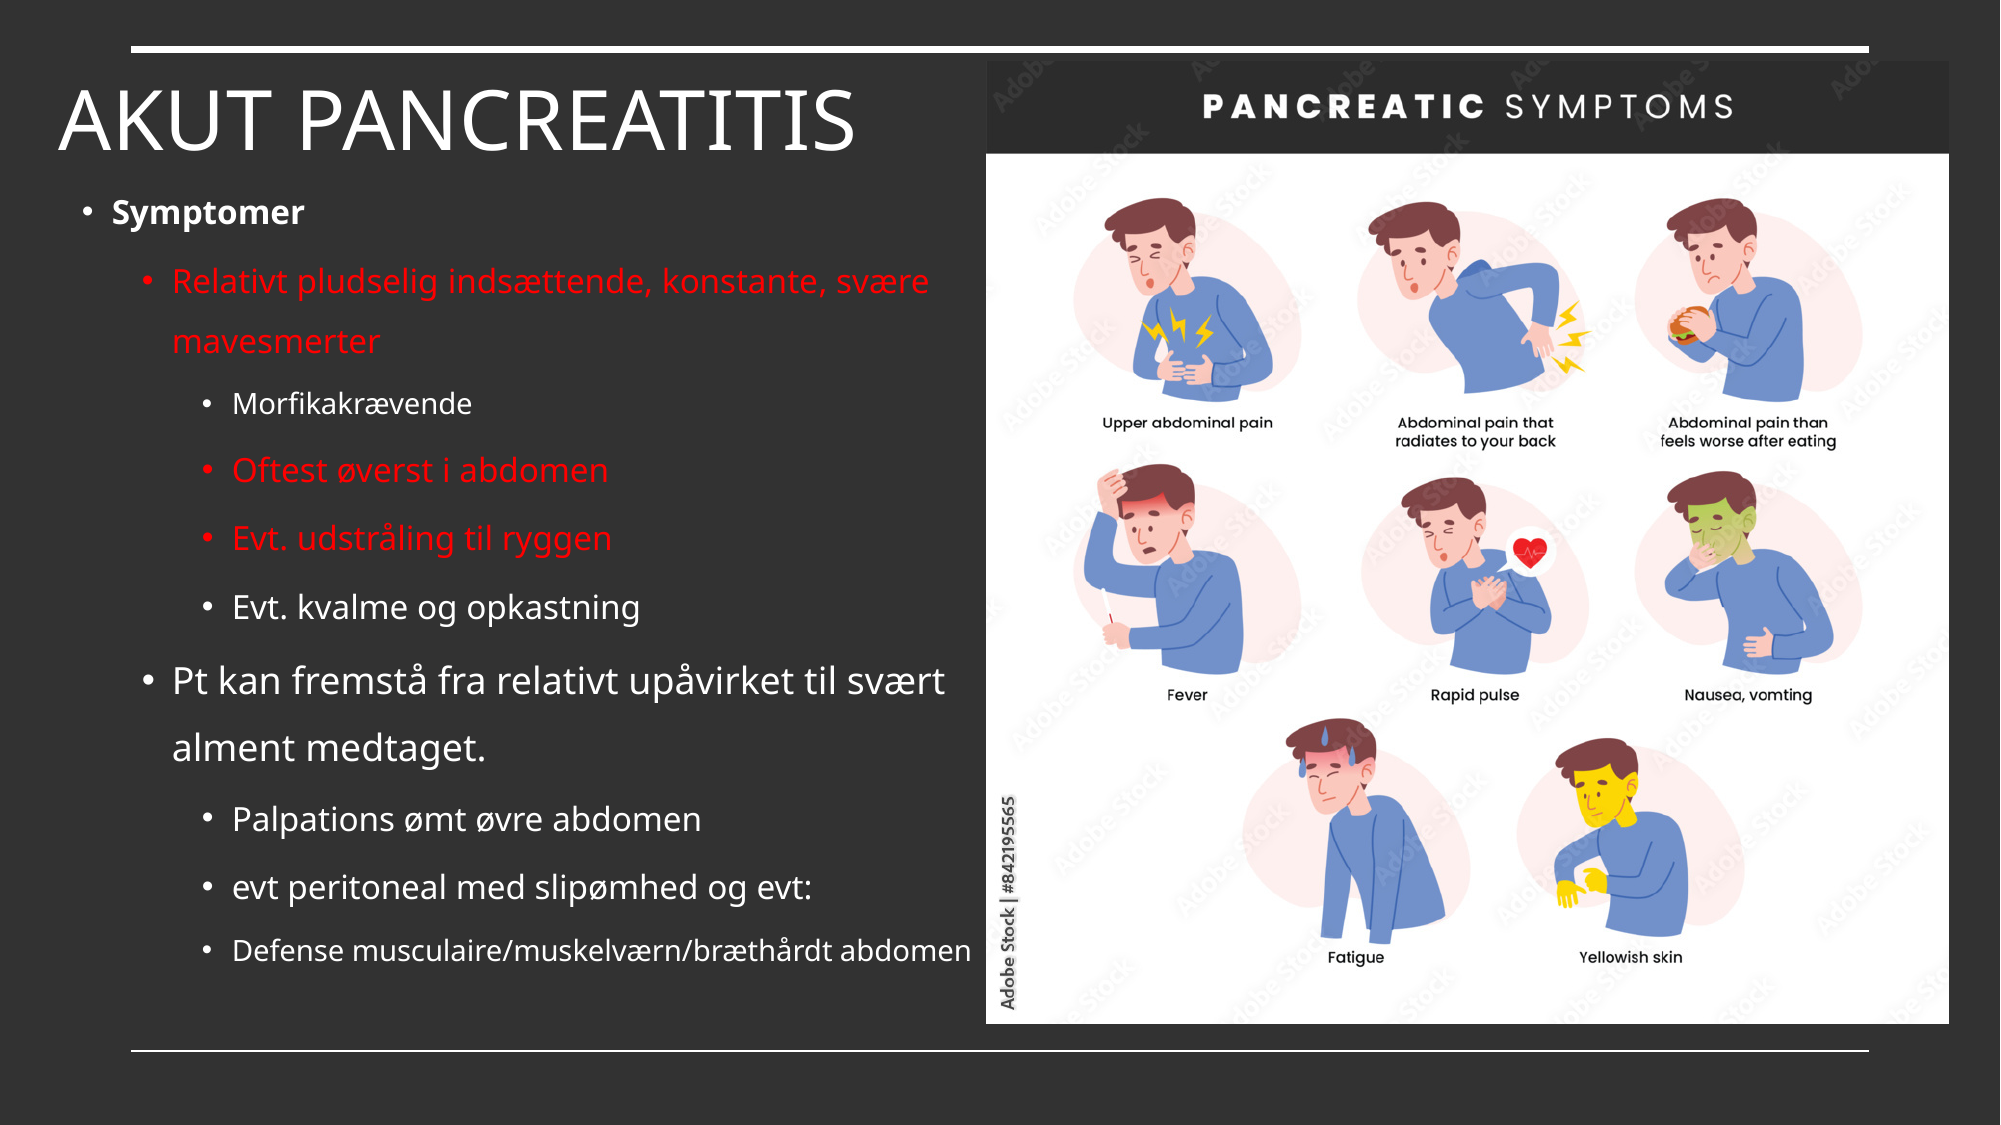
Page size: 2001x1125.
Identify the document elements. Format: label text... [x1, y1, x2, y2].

list Symptomer Relativt pludselig indsættende, konstante, svære mavesmerter Morfikakrævende Oftest øverst i abdomen Evt. udstråling til ryggen Evt. kvalme og opkastning Pt kan fremstå fra relativt upåvirket til svært alment medtaget. Palpations ømt øvre abdomen evt peritoneal med slipømhed og evt: Defense musculaire/muskelværn/bræthårdt abdomen [66, 163, 989, 1035]
title Akut pancreatitis [43, 59, 1798, 187]
picture [986, 61, 1949, 1024]
